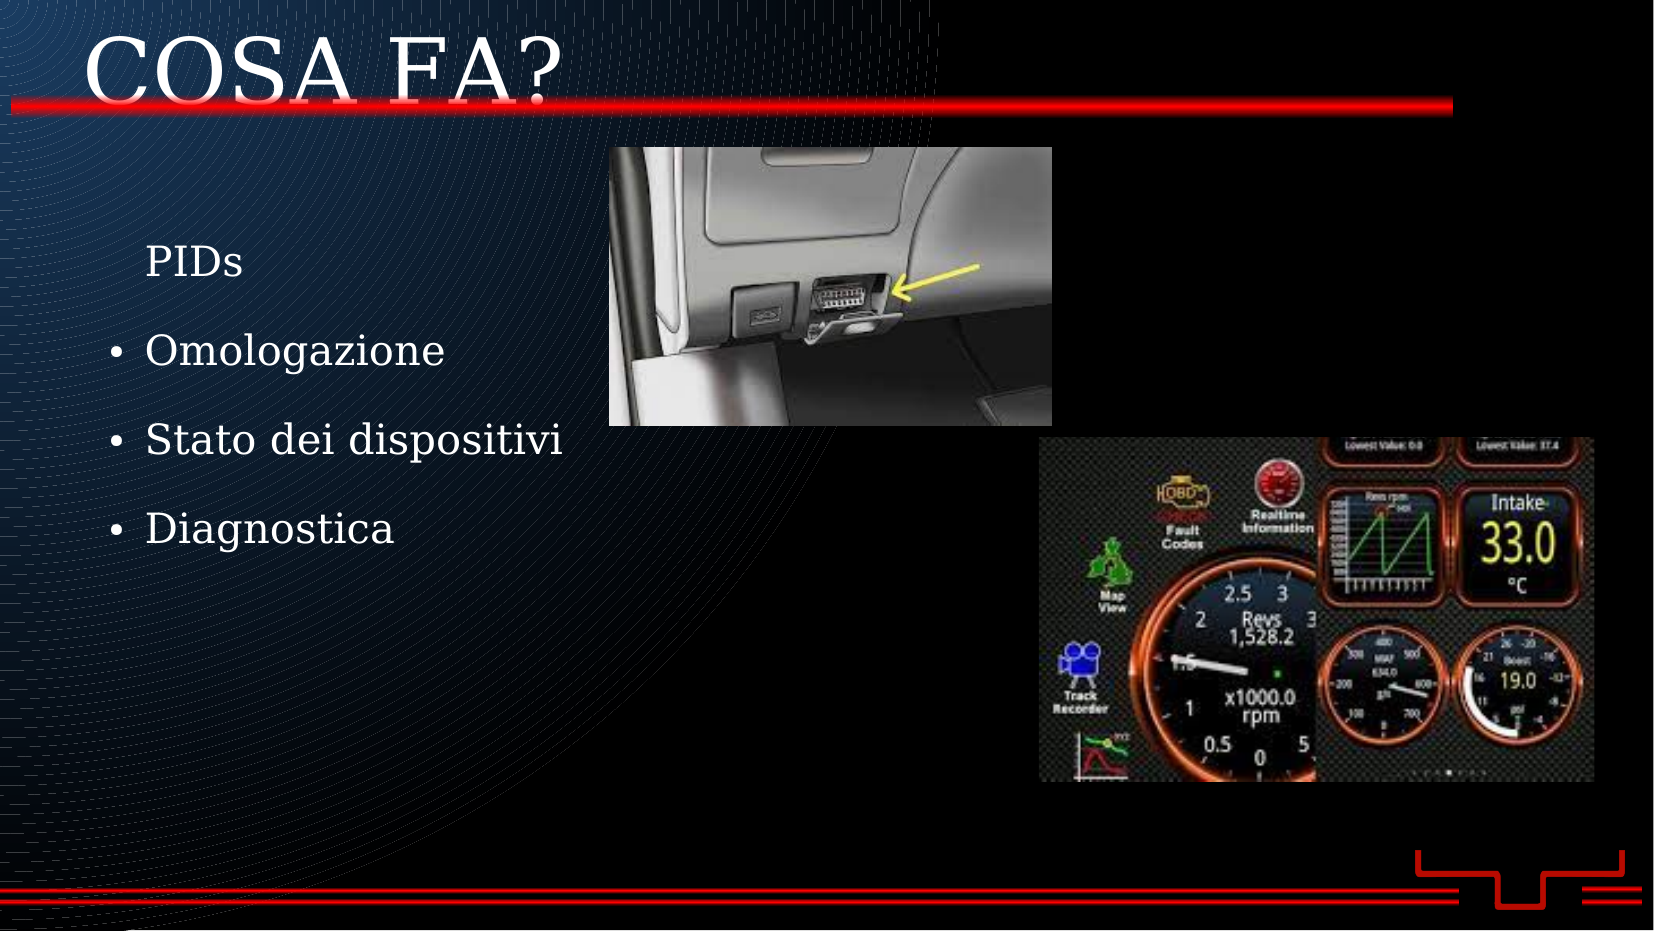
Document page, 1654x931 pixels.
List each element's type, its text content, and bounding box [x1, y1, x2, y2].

text_box PIDs Omologazione Stato dei dispositivi Diagnostica [94, 236, 838, 560]
text_box [0, 898, 1459, 906]
picture [1415, 850, 1625, 910]
picture [1038, 437, 1595, 782]
picture [609, 147, 1052, 426]
text_box [0, 887, 1459, 894]
text_box [11, 94, 1453, 119]
text_box [1582, 898, 1642, 906]
title COSA FA? [82, 31, 1571, 124]
text_box [1582, 885, 1642, 893]
